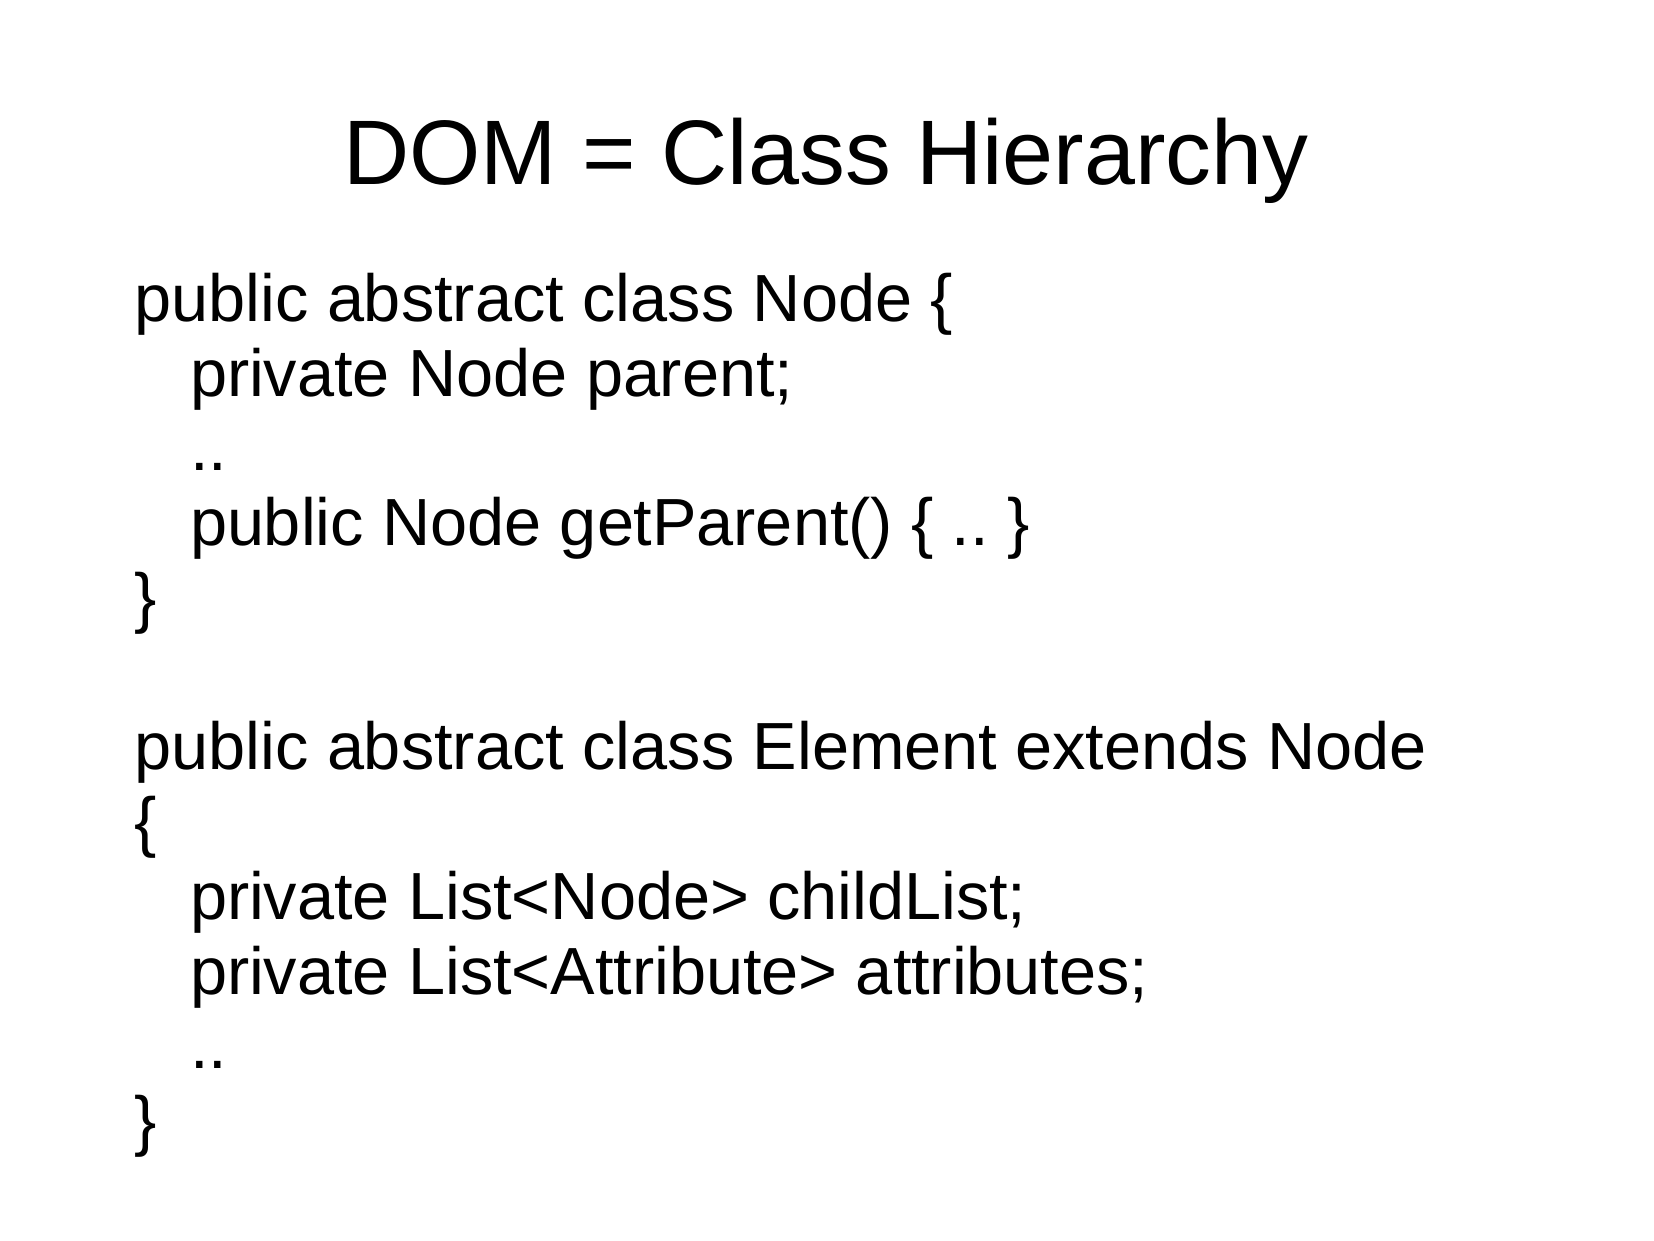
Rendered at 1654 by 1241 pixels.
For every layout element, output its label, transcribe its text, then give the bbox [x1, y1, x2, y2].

title DOM = Class Hierarchy [82, 49, 1571, 257]
text_box public abstract class Node { private Node parent; .. public Node getParent() { .. } } public abstract class Element extends Node { private List<Node> childList; private List<Attribute> attributes; .. } [120, 253, 1471, 1241]
